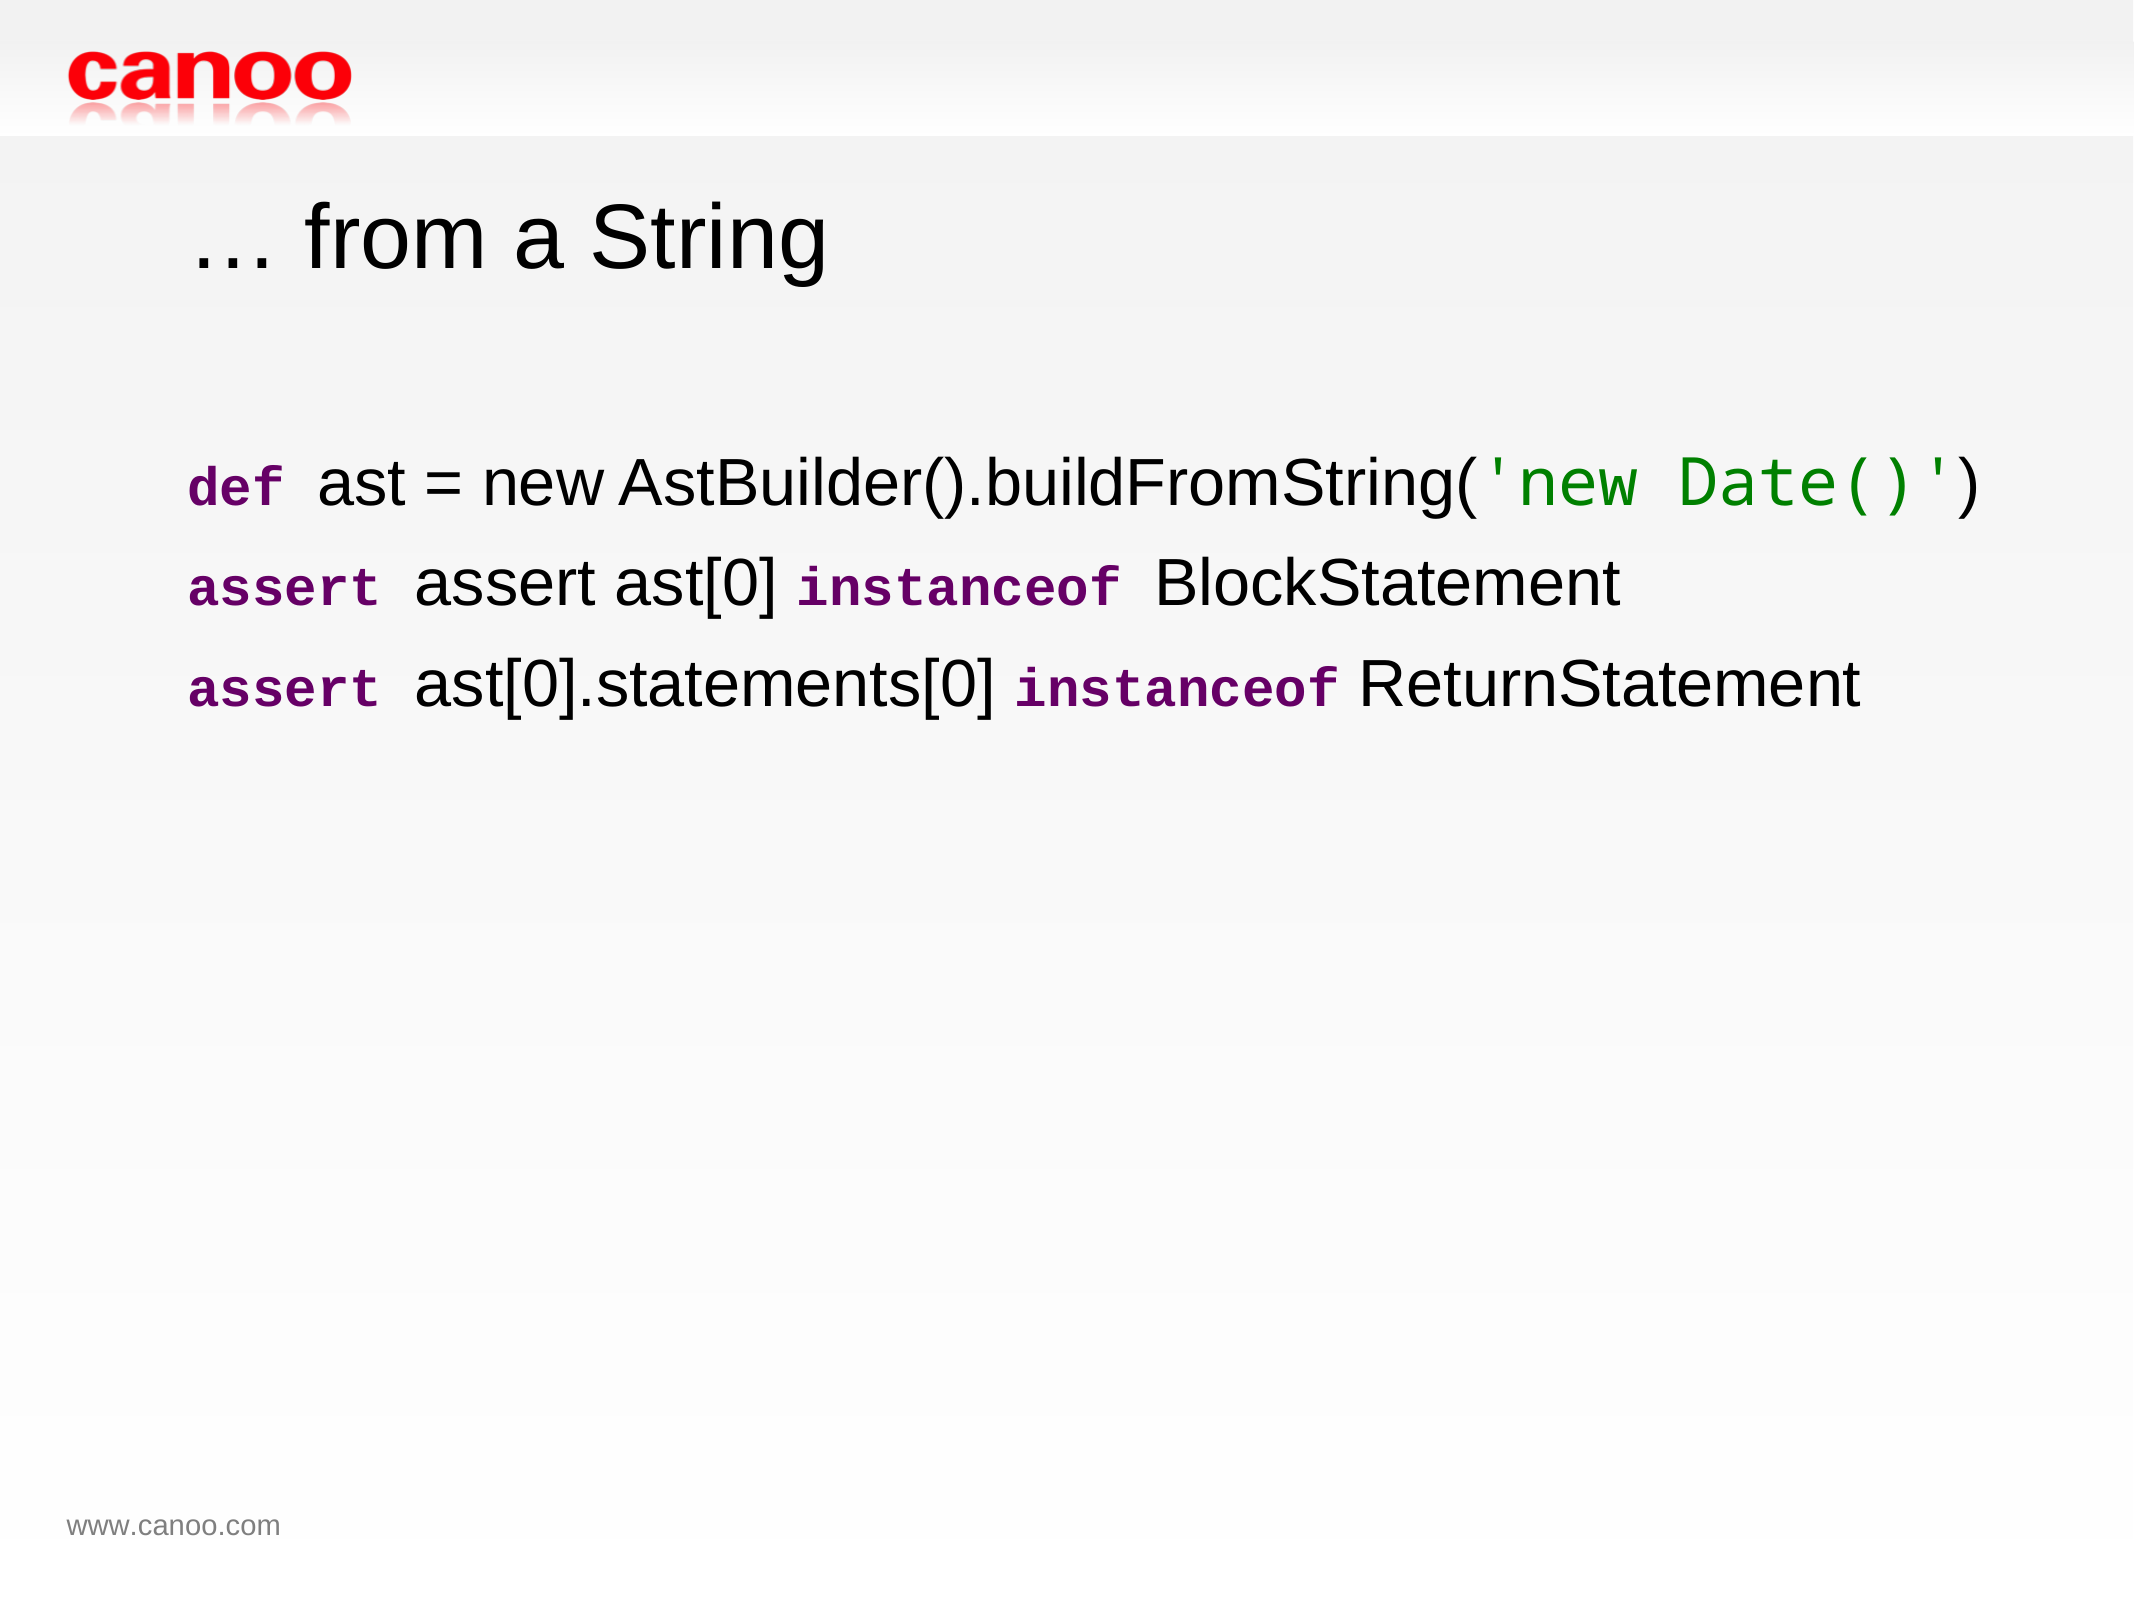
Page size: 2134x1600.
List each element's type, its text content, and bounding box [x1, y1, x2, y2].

picture [65, 48, 353, 154]
text_box … from a String def ast = new AstBuilder().buildFromString('new Date()') assert assert ast[0] instanceof BlockStatement assert ast[0].statements[0] instanceof ReturnStatement [187, 176, 2012, 1199]
